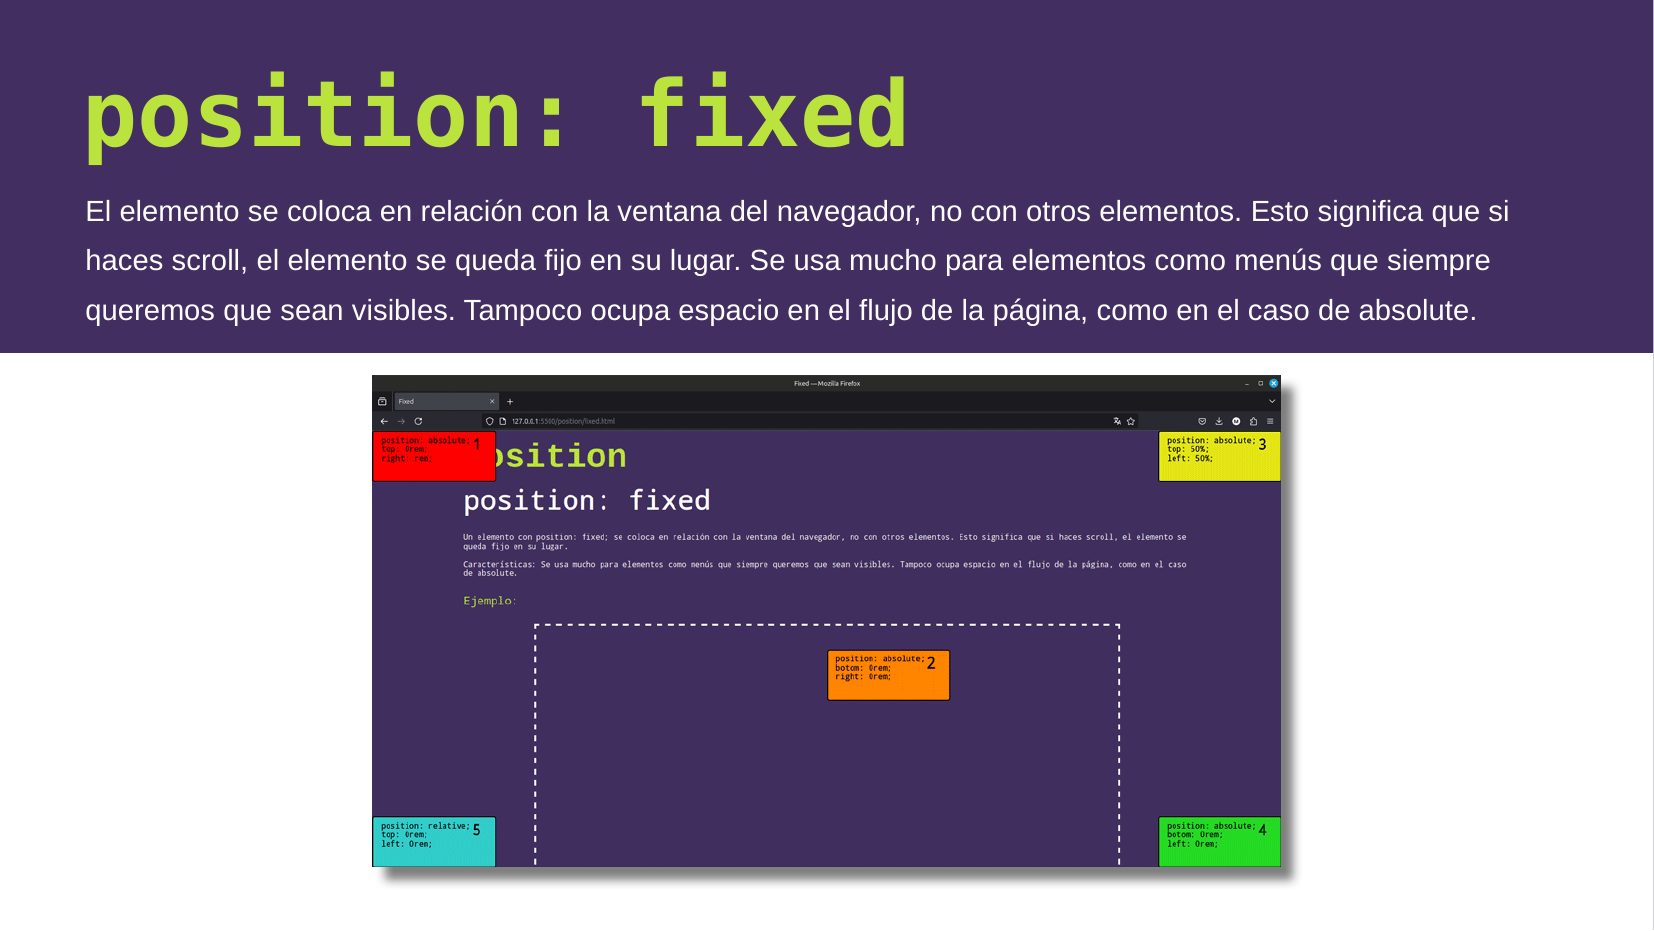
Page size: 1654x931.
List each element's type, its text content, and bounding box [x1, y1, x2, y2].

text_box [0, 353, 1654, 931]
picture [372, 375, 1281, 867]
title position: fixed [82, 37, 1571, 193]
text_box El elemento se coloca en relación con la ventana del navegador, no con otros elementos. Esto significa que si haces scroll, el elemento se queda fijo en su lugar. Se usa mucho para elementos como menús que siempre queremos que sean visibles. Tampoco ocupa espacio en el flujo de la página, como en el caso de absolute. [85, 178, 1515, 351]
